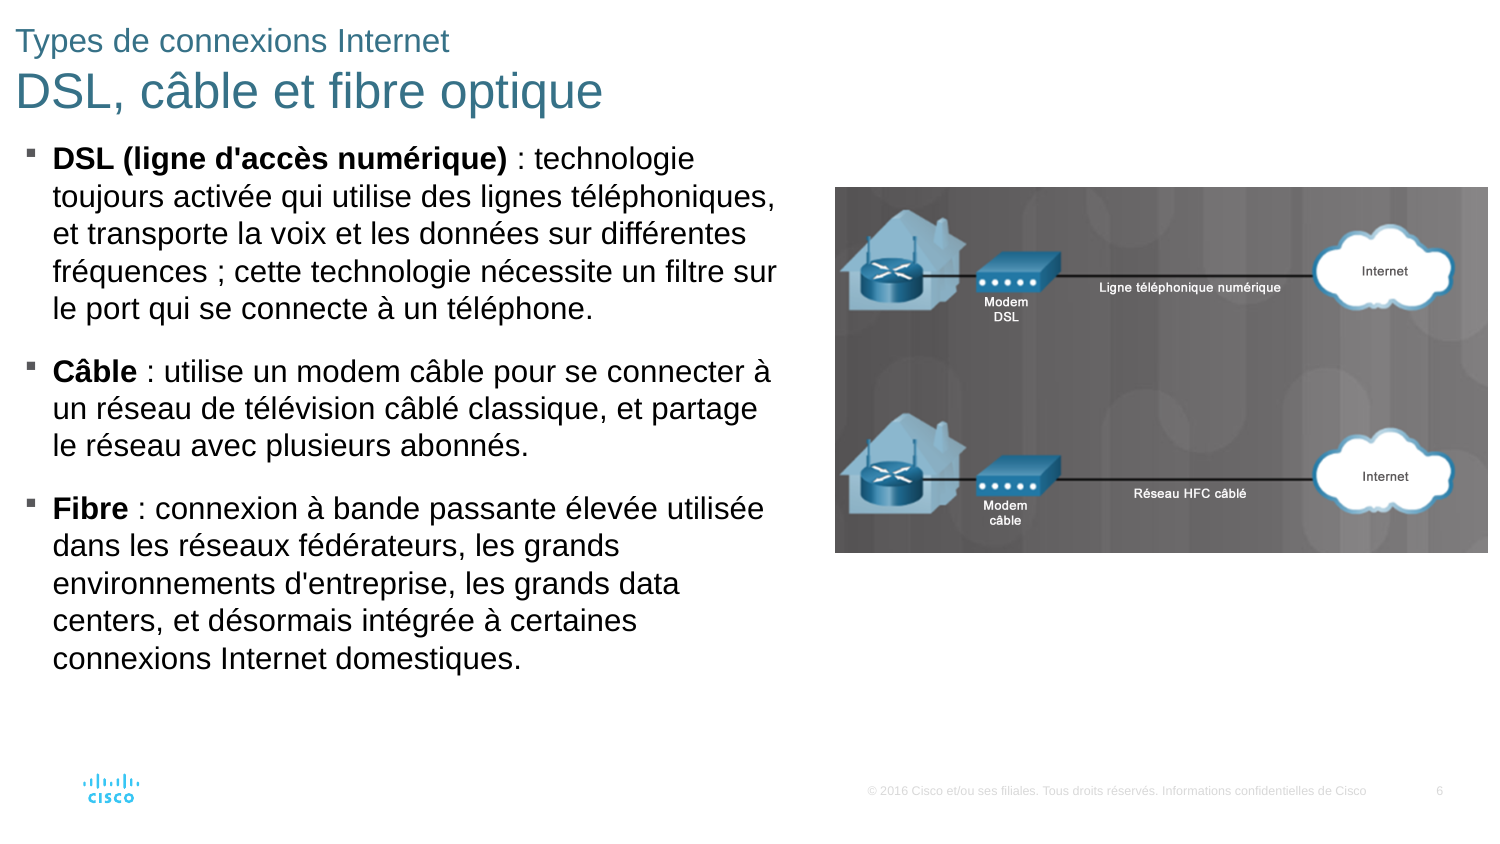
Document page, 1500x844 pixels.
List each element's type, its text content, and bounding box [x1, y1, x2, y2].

title Types de connexions Internet DSL, câble et fibre optique [0, 6, 1500, 131]
picture [835, 187, 1488, 553]
list DSL (ligne d'accès numérique) : technologie toujours activée qui utilise des lignes téléphoniques, et transporte la voix et les données sur différentes fréquences ; cette technologie nécessite un filtre sur le port qui se connecte à un téléphone. Câble : utilise un modem câble pour se connecter à un réseau de télévision câblé classique, et partage le réseau avec plusieurs abonnés. Fibre : connexion à bande passante élevée utilisée dans les réseaux fédérateurs, les grands environnements d'entreprise, les grands data centers, et désormais intégrée à certaines connexions Internet domestiques. [9, 131, 814, 813]
